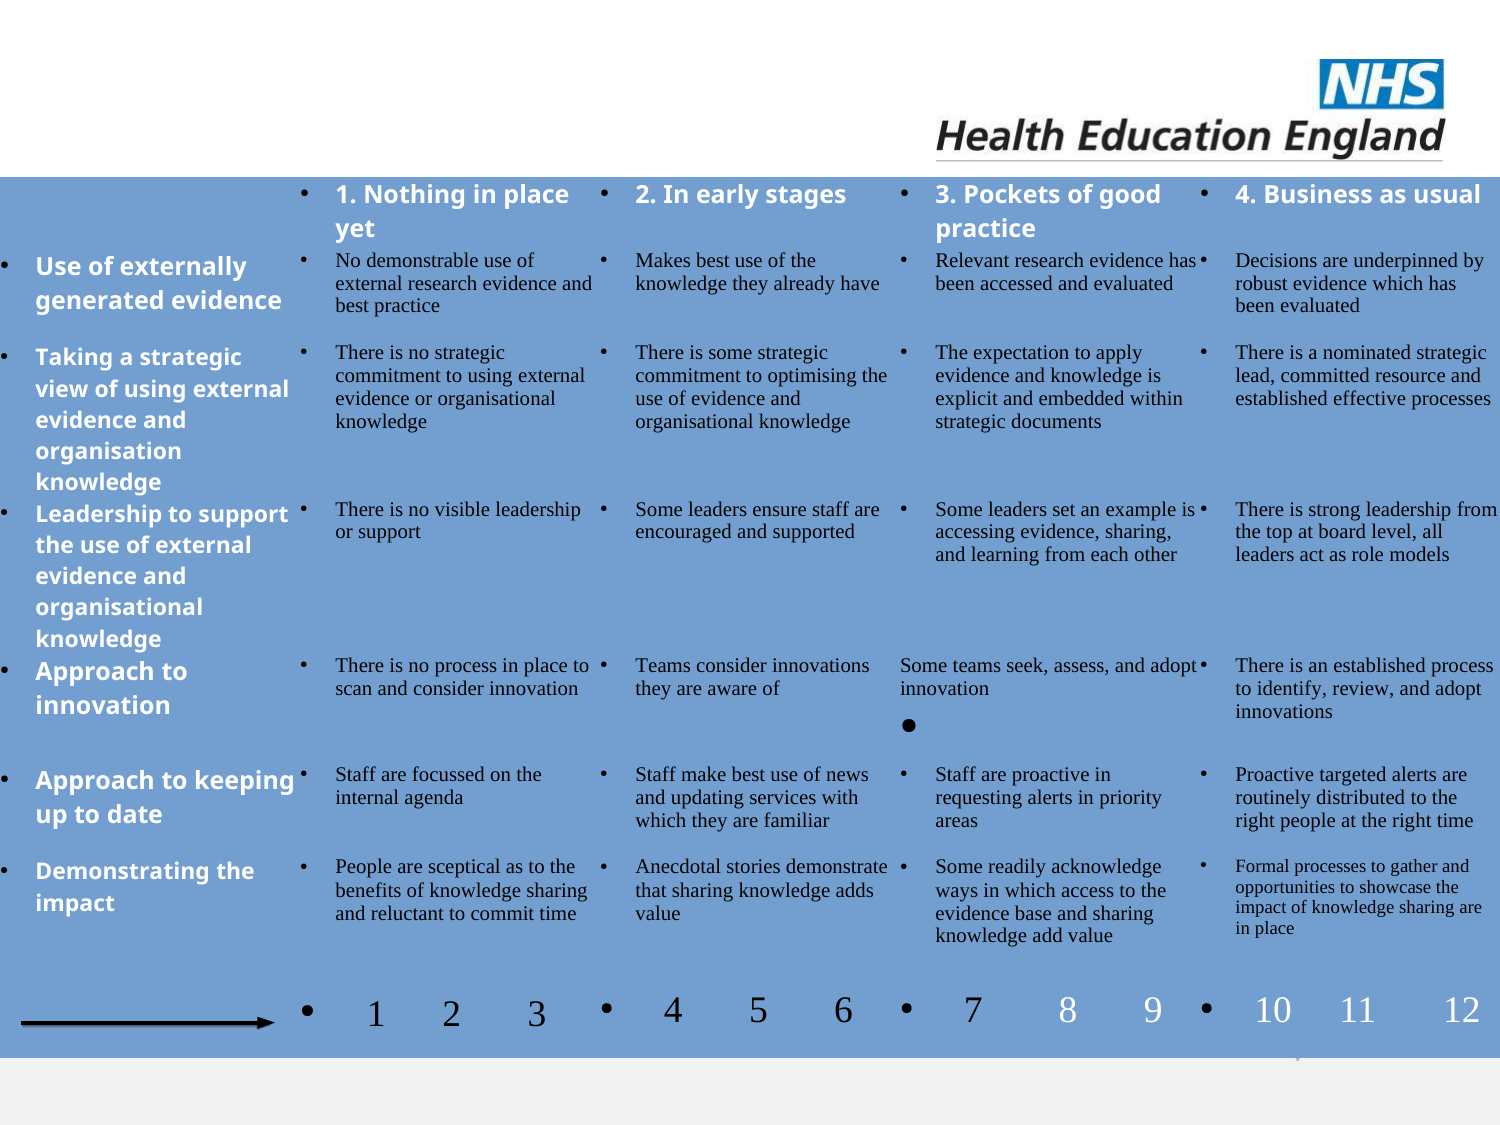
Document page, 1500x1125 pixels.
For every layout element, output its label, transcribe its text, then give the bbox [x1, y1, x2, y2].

table_cell There is some strategic commitment to optimising the use of evidence and organisational knowledge [600, 341, 900, 498]
table_cell 4 5 6 [600, 989, 900, 1058]
table_cell Demonstrating the impact [0, 856, 300, 989]
table_cell Staff are focussed on the internal agenda [300, 763, 600, 856]
table_header [0, 177, 300, 249]
table_cell Staff are proactive in requesting alerts in priority areas [900, 763, 1200, 856]
table_cell 1 2 3 [300, 989, 600, 1058]
table_cell Use of externally generated evidence [0, 249, 300, 341]
table_cell There is strong leadership from the top at board level, all leaders act as role models [1200, 498, 1500, 654]
table_cell Some leaders set an example is accessing evidence, sharing, and learning from each other [900, 498, 1200, 654]
table_cell Proactive targeted alerts are routinely distributed to the right people at the right time [1200, 763, 1500, 856]
table_cell Relevant research evidence has been accessed and evaluated [900, 249, 1200, 341]
table_cell There is no visible leadership or support [300, 498, 600, 654]
table_cell Decisions are underpinned by robust evidence which has been evaluated [1200, 249, 1500, 341]
table_header 4. Business as usual [1200, 177, 1500, 249]
table_cell People are sceptical as to the benefits of knowledge sharing and reluctant to commit time [300, 856, 600, 989]
table_cell Makes best use of the knowledge they already have [600, 249, 900, 341]
table_cell Teams consider innovations they are aware of [600, 654, 900, 763]
table_cell Some readily acknowledge ways in which access to the evidence base and sharing knowledge add value [900, 856, 1200, 989]
table_cell There is no strategic commitment to using external evidence or organisational knowledge [300, 341, 600, 498]
table_cell Some leaders ensure staff are encouraged and supported [600, 498, 900, 654]
table_cell There is an established process to identify, review, and adopt innovations [1200, 654, 1500, 763]
table_cell No demonstrable use of external research evidence and best practice [300, 249, 600, 341]
table_cell Taking a strategic view of using external evidence and organisation knowledge [0, 341, 300, 498]
table_header 3. Pockets of good practice [900, 177, 1200, 249]
table_cell There is no process in place to scan and consider innovation [300, 654, 600, 763]
table_cell Approach to keeping up to date [0, 763, 300, 856]
title The self assessment tool [0, 73, 1085, 177]
table_cell Staff make best use of news and updating services with which they are familiar [600, 763, 900, 856]
table_cell Formal processes to gather and opportunities to showcase the impact of knowledge sharing are in place [1200, 856, 1500, 989]
table_cell Leadership to support the use of external evidence and organisational knowledge [0, 498, 300, 654]
table_cell 10 11 12 [1200, 989, 1500, 1058]
table_header 2. In early stages [600, 177, 900, 249]
table_cell [0, 989, 300, 1058]
table_cell Some teams seek, assess, and adopt innovation [900, 654, 1200, 763]
table_cell There is a nominated strategic lead, committed resource and established effective processes [1200, 341, 1500, 498]
table_cell The expectation to apply evidence and knowledge is explicit and embedded within strategic documents [900, 341, 1200, 498]
table_cell Anecdotal stories demonstrate that sharing knowledge adds value [600, 856, 900, 989]
table_header 1. Nothing in place yet [300, 177, 600, 249]
table_cell 7 8 9 [900, 989, 1200, 1058]
table_cell Approach to innovation [0, 654, 300, 763]
